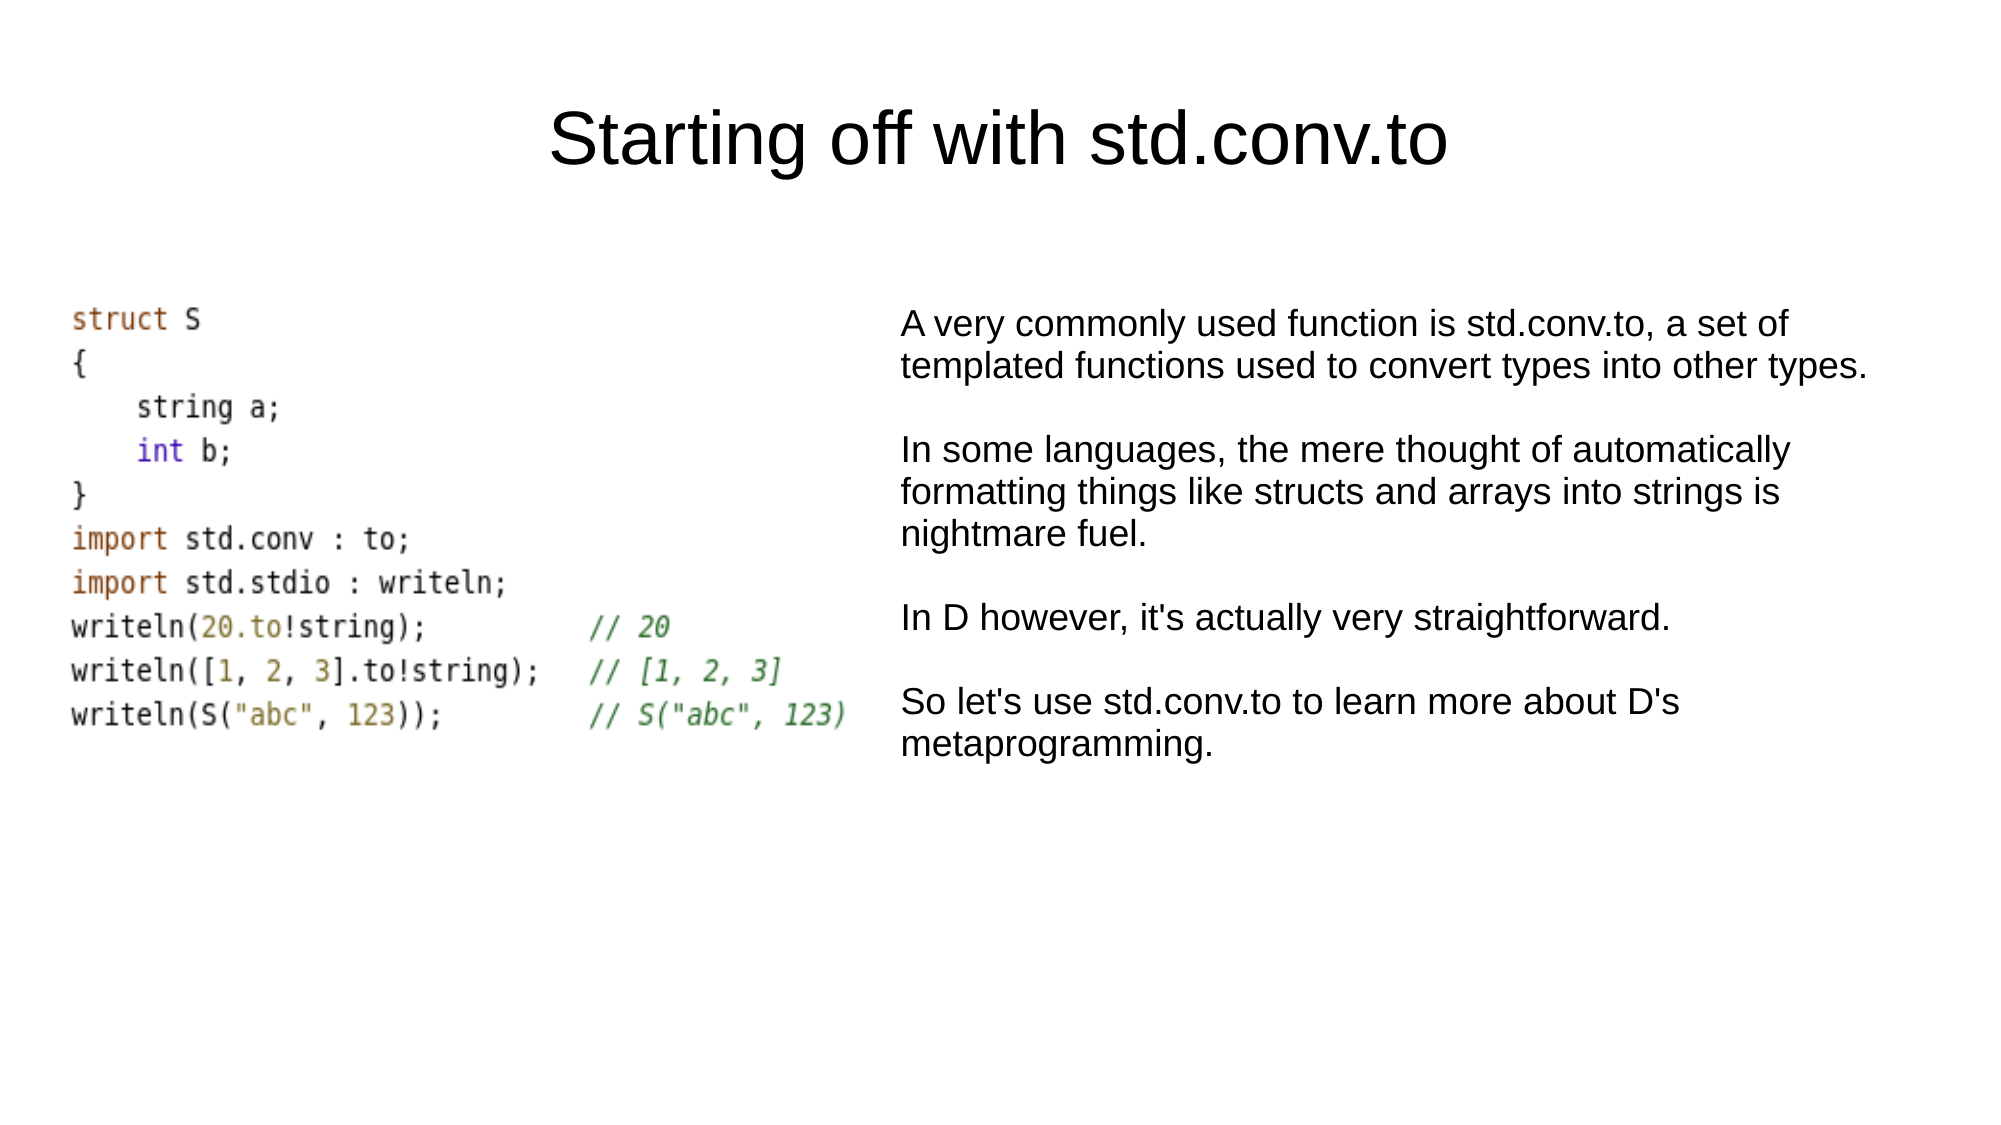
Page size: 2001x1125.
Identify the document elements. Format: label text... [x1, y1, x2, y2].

picture [59, 295, 854, 739]
text_box A very commonly used function is std.conv.to, a set of templated functions used to convert types into other types. In some languages, the mere thought of automatically formatting things like structs and arrays into strings is nightmare fuel. In D however, it's actually very straightforward. So let's use std.conv.to to learn more about D's metaprogramming. [885, 295, 1936, 772]
title Starting off with std.conv.to [99, 44, 1900, 233]
